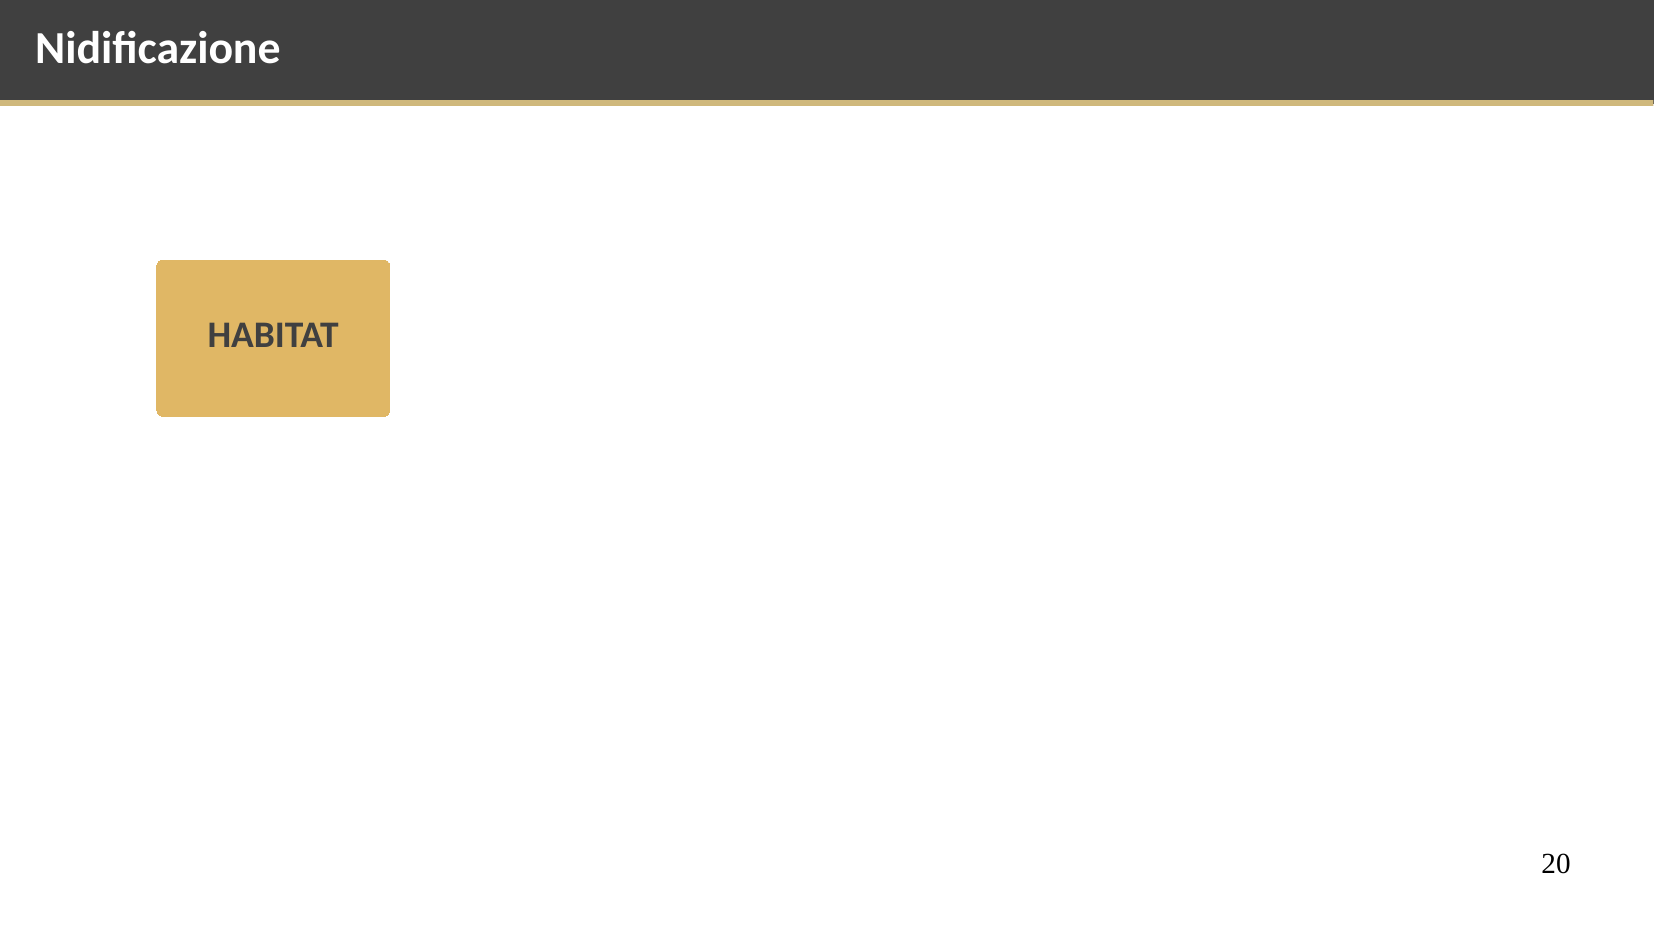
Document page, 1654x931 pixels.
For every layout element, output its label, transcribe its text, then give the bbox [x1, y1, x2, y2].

text_box HABITAT [156, 260, 390, 417]
text_box Nidificazione [0, 0, 1654, 100]
